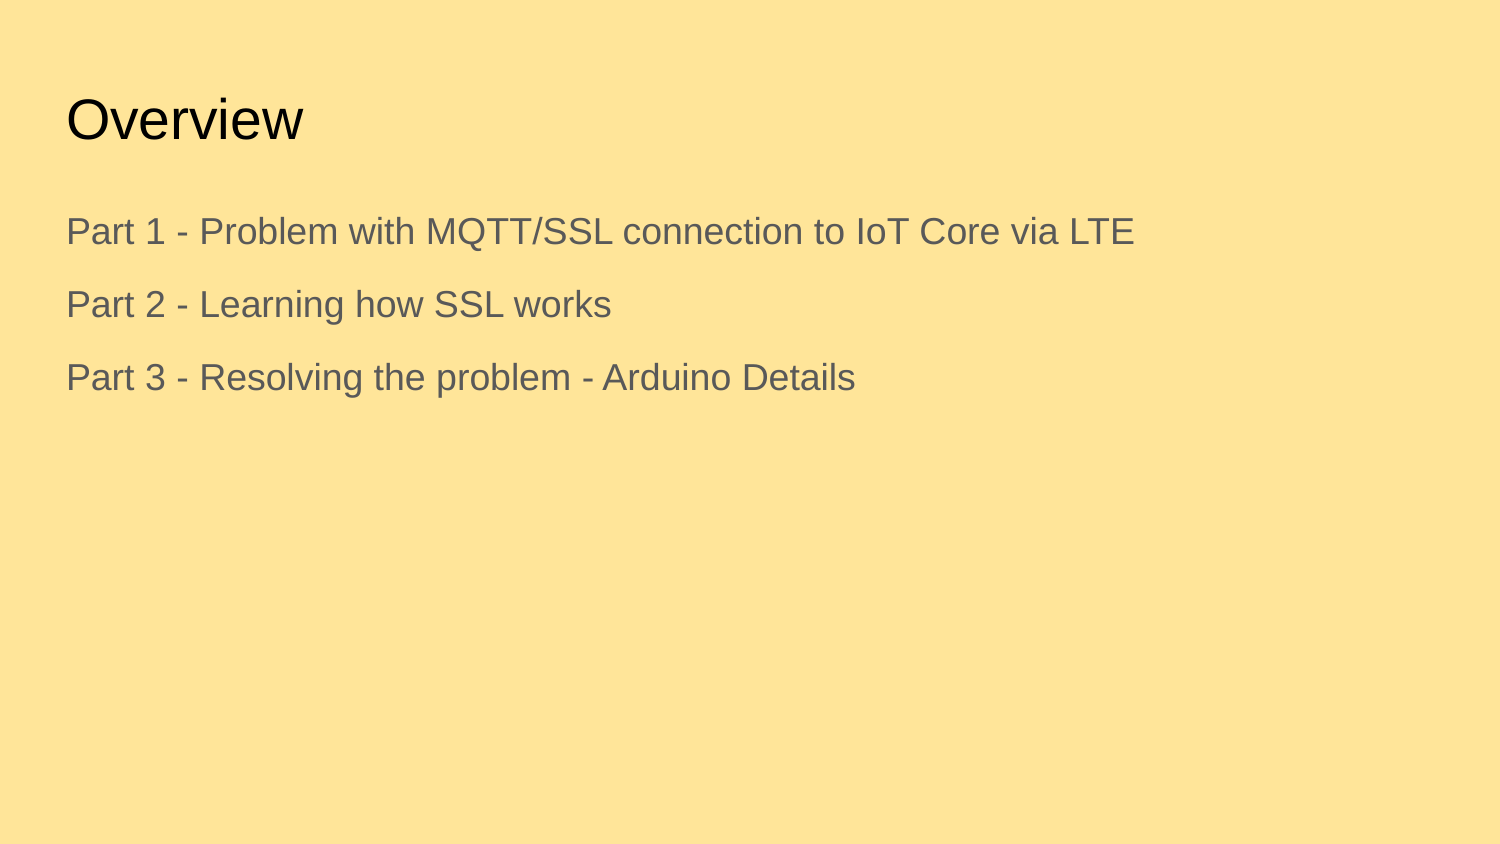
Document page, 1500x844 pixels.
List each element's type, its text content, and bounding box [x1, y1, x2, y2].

title Overview [51, 72, 1449, 167]
list Part 1 - Problem with MQTT/SSL connection to IoT Core via LTE Part 2 - Learning how SSL works Part 3 - Resolving the problem - Arduino Details [51, 189, 1449, 750]
